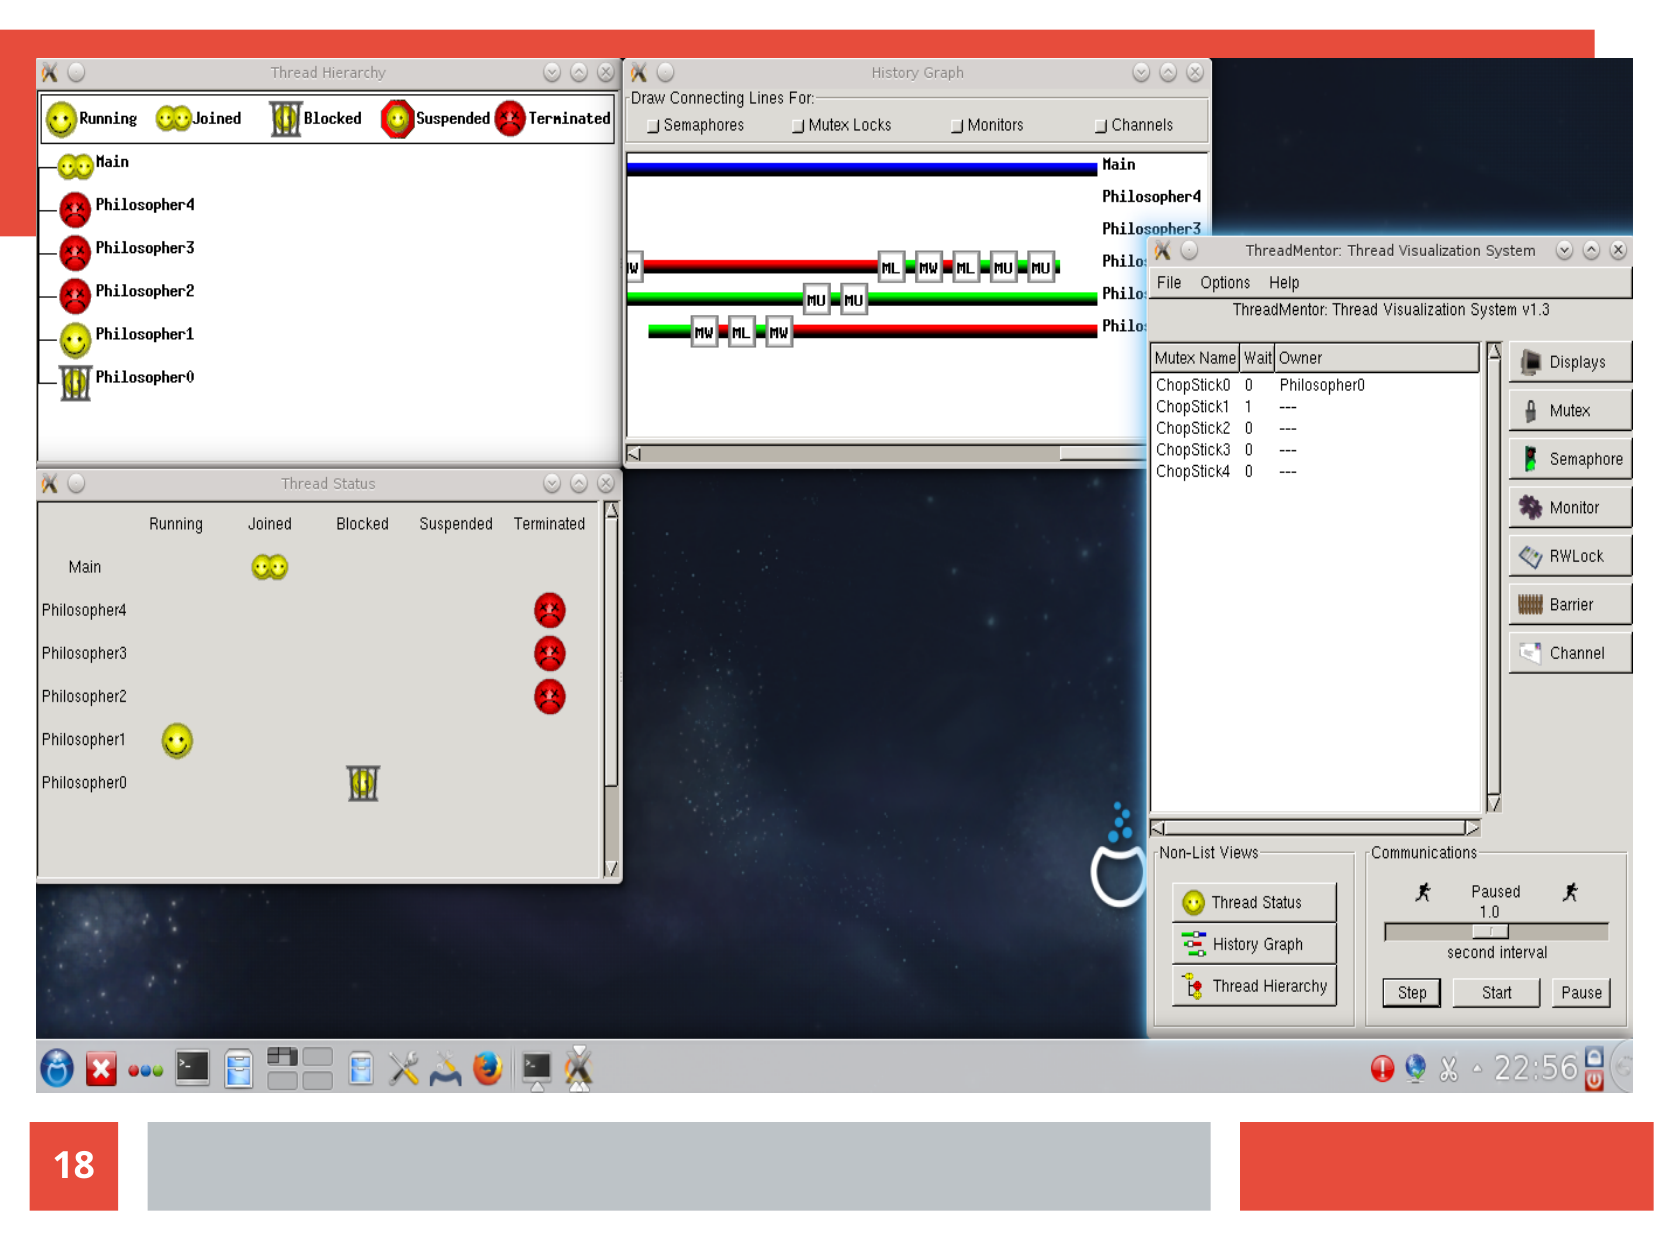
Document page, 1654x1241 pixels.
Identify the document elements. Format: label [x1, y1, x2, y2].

text_box [29, 1122, 119, 1211]
picture [36, 59, 1633, 1093]
